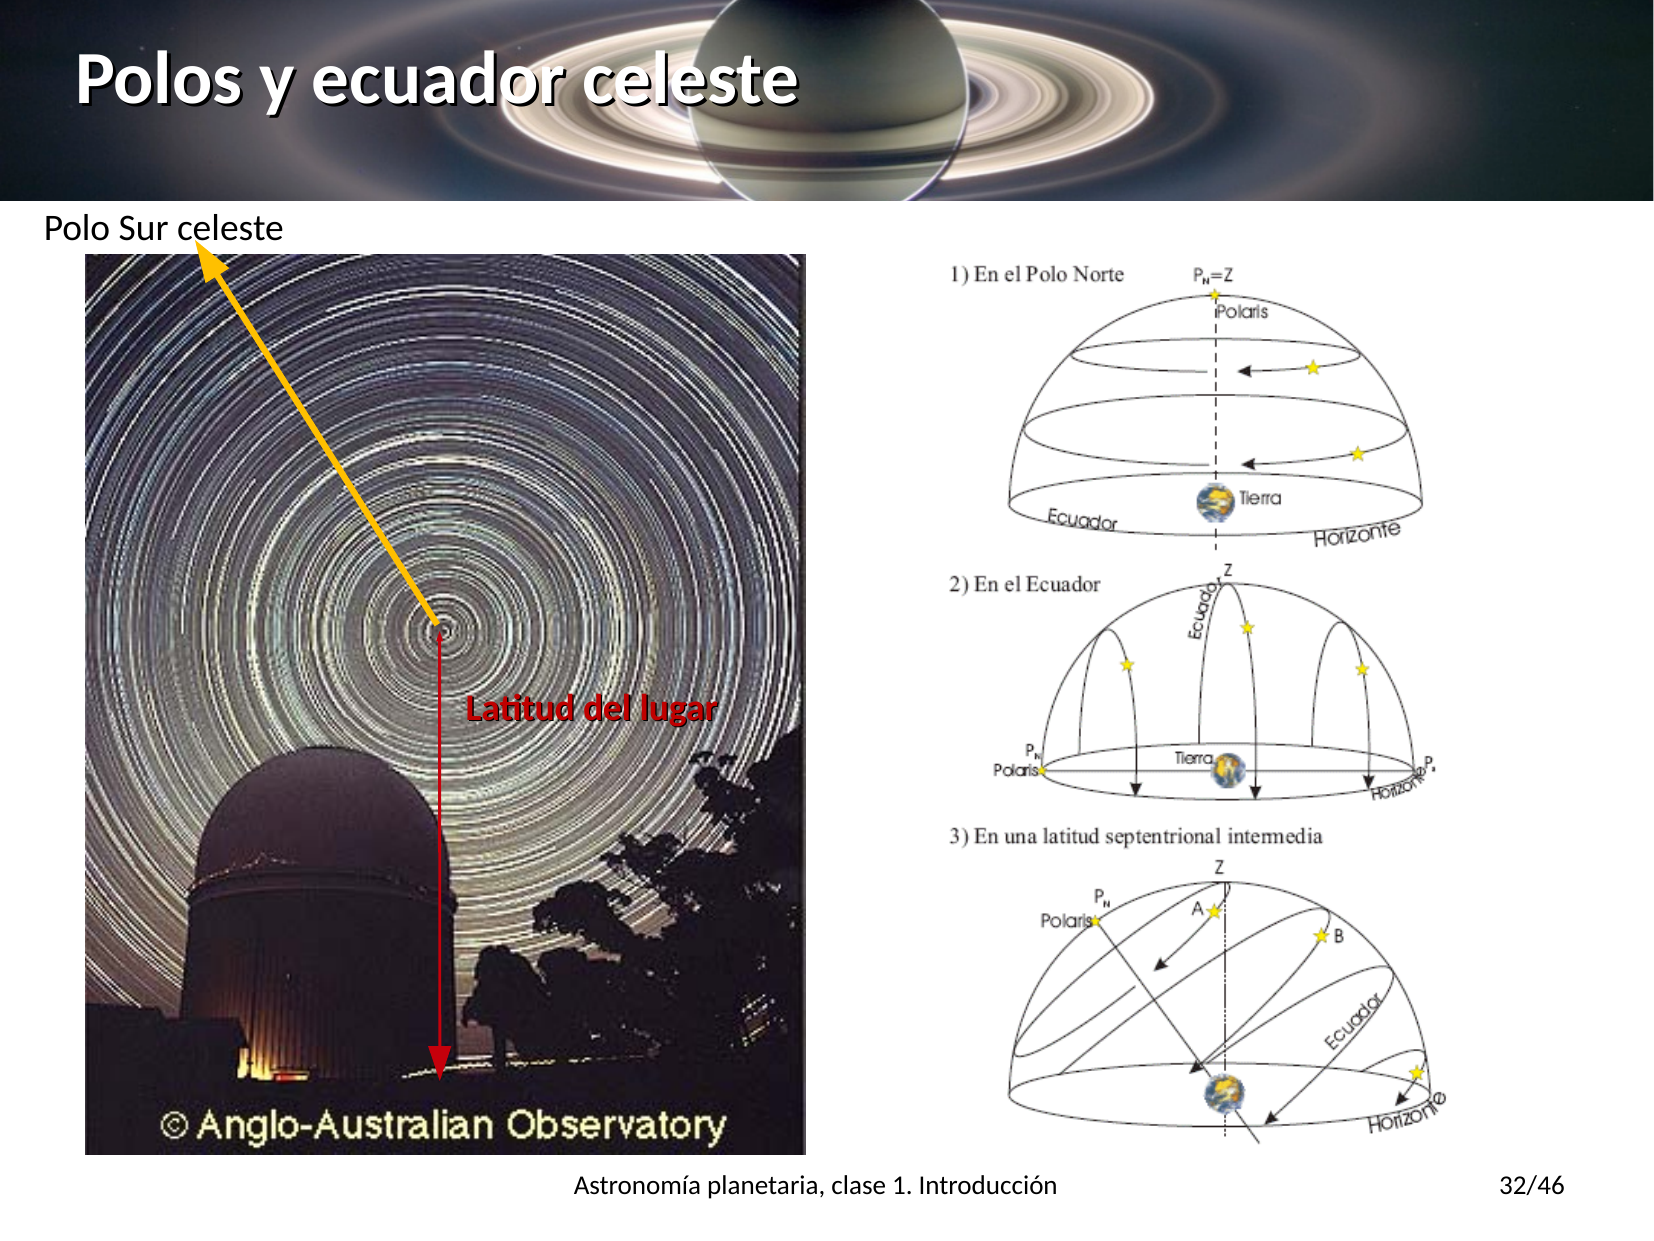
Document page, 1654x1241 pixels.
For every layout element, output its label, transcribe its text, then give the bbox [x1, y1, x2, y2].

picture [945, 254, 1472, 1156]
picture [0, 0, 1654, 201]
picture [85, 254, 806, 1156]
text_box Latitud del lugar [450, 675, 734, 735]
text_box Polo Sur celeste [28, 195, 300, 255]
title Polos y ecuador celeste [75, 19, 1564, 151]
